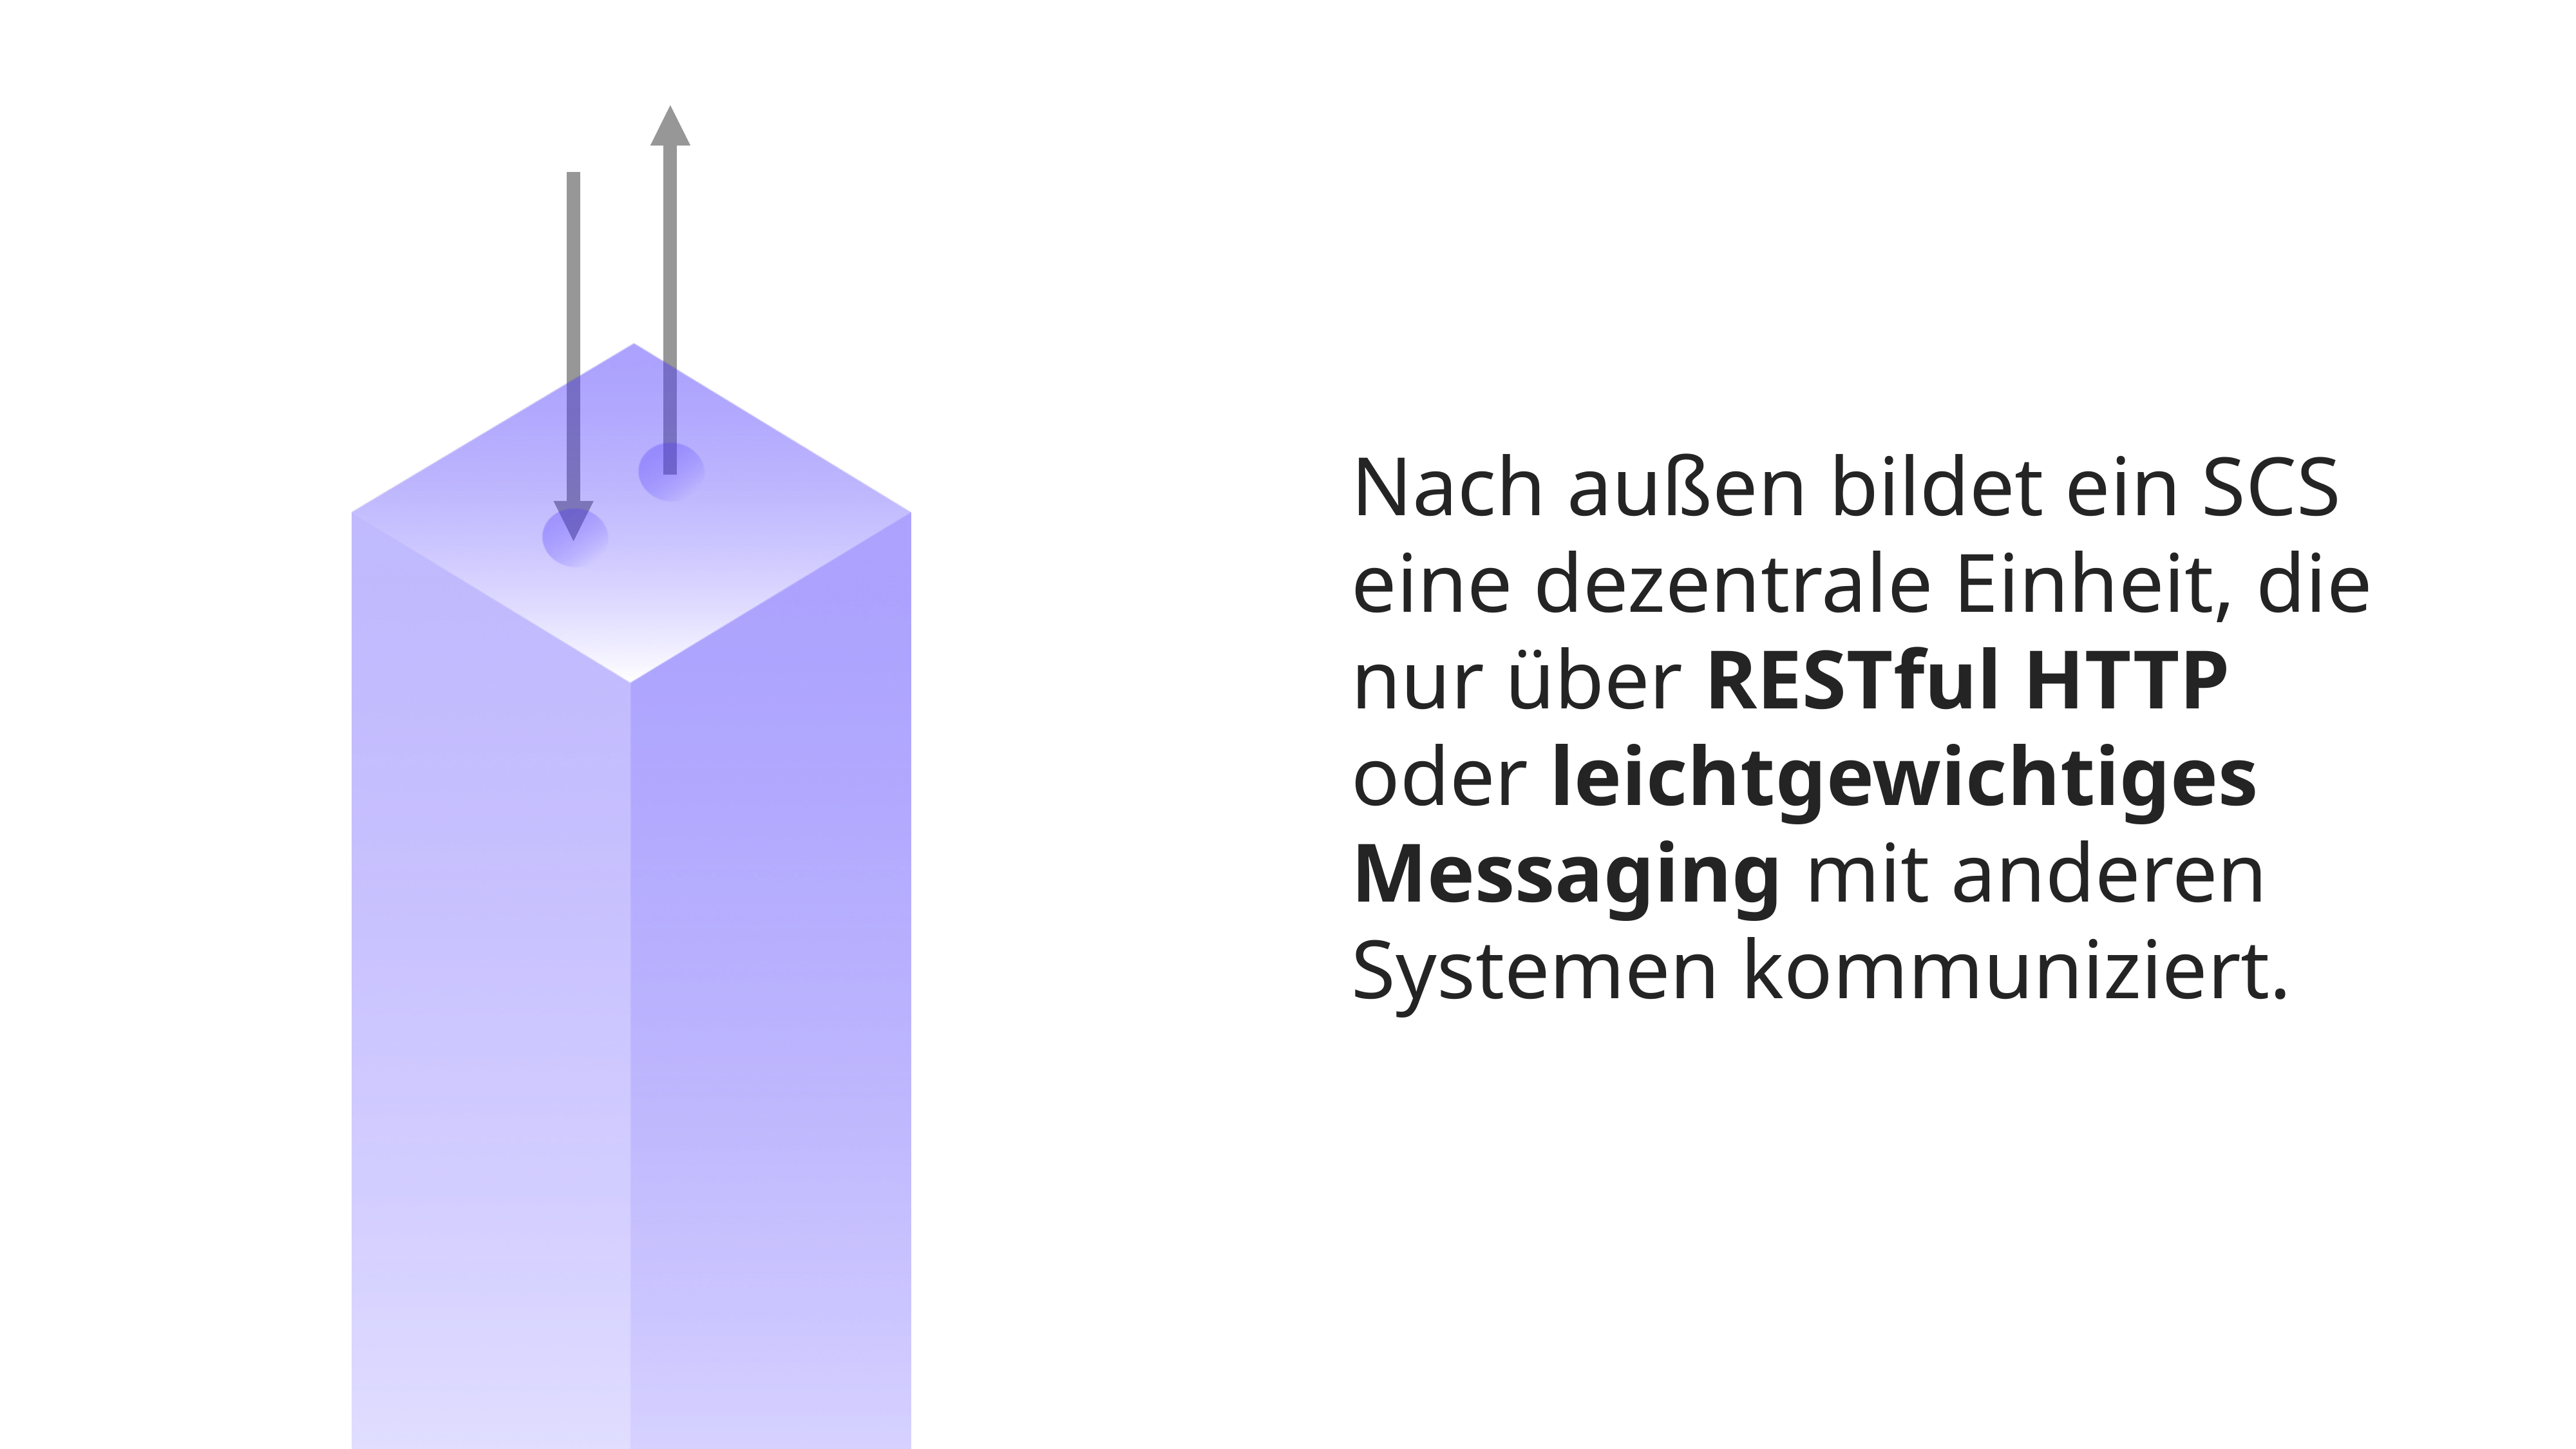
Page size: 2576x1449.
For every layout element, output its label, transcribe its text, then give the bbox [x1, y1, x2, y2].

picture [352, 343, 911, 1449]
list Nach außen bildet ein SCS eine dezentrale Einheit, die nur über RESTful HTTP oder leichtgewichtiges Messaging mit anderen Systemen kommuniziert. [1351, 127, 2423, 1322]
